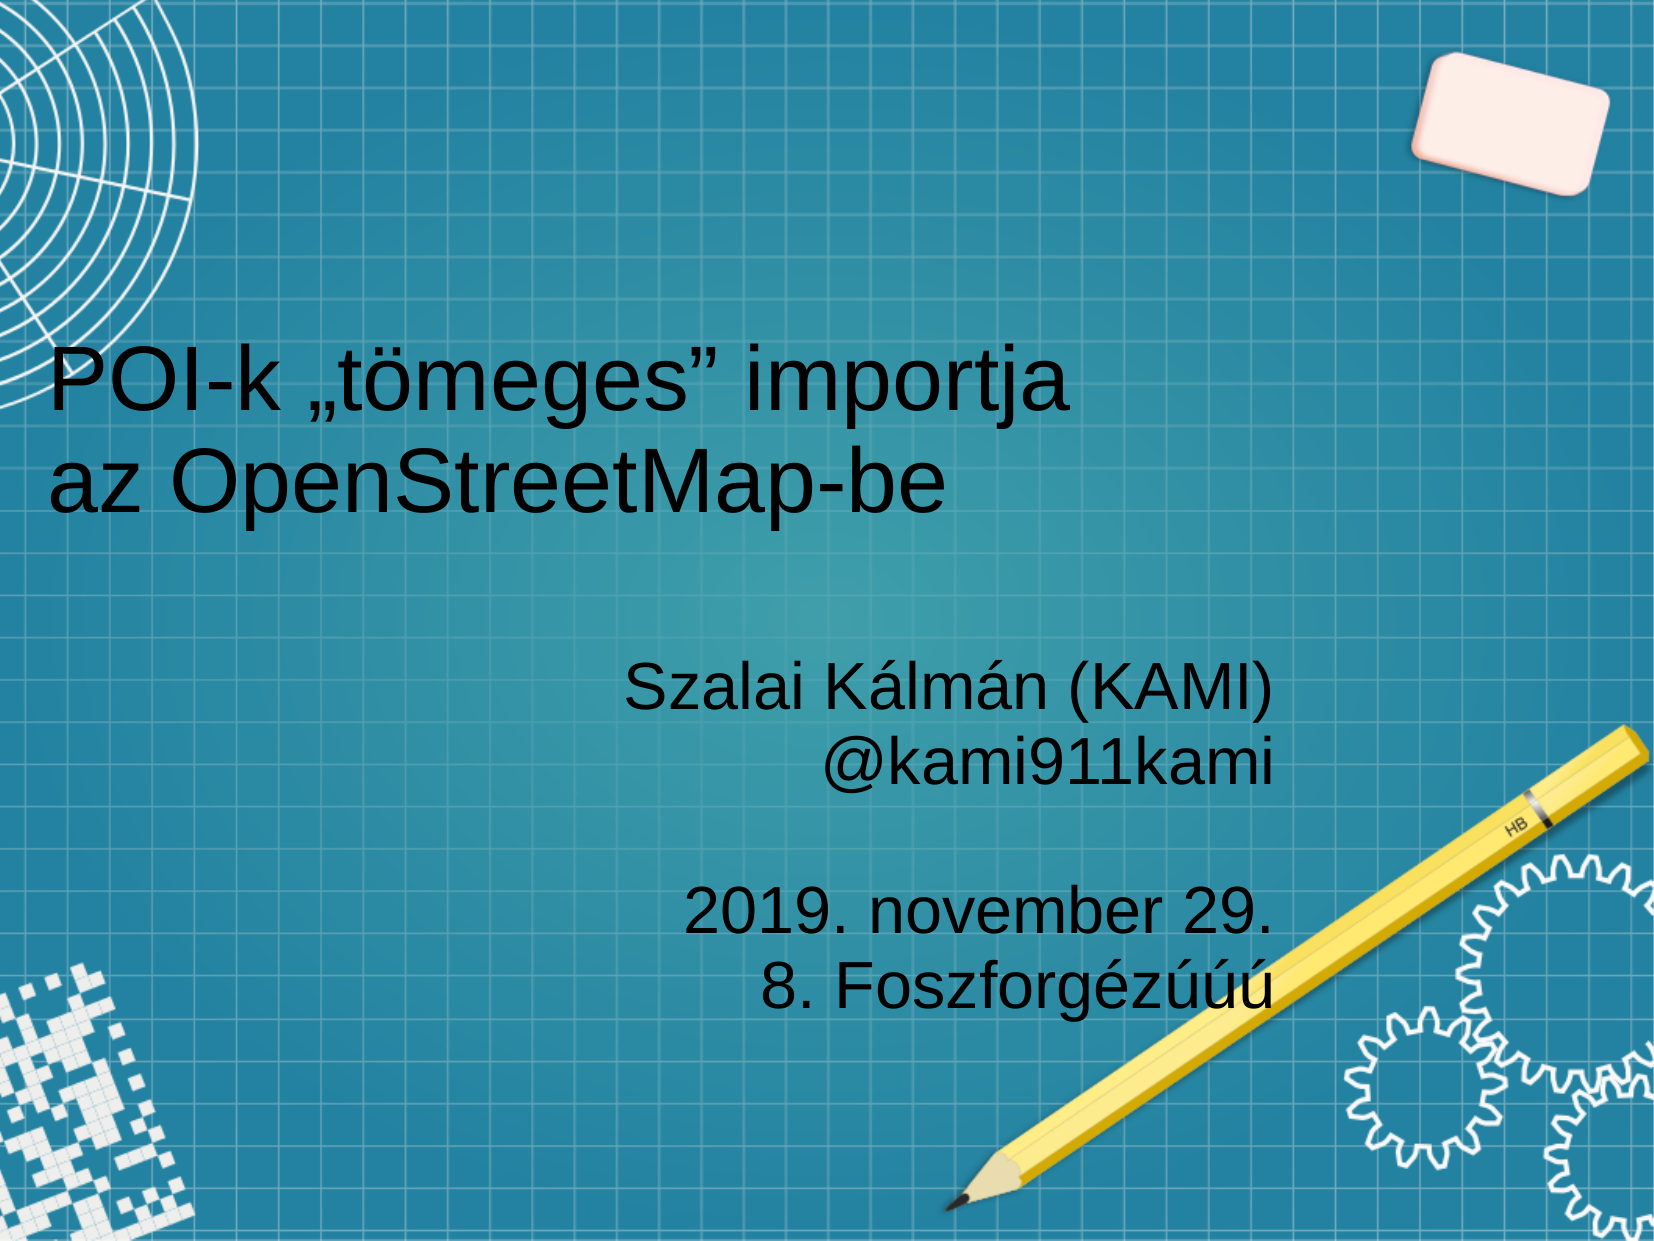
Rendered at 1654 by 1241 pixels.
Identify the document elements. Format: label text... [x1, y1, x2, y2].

picture [0, 0, 1654, 1241]
title POI-k „tömeges” importja az OpenStreetMap-be [47, 283, 1512, 577]
subtitle Szalai Kálmán (KAMI) @kami911kami 2019. november 29. 8. Foszforgézúúú [425, 648, 1276, 1023]
